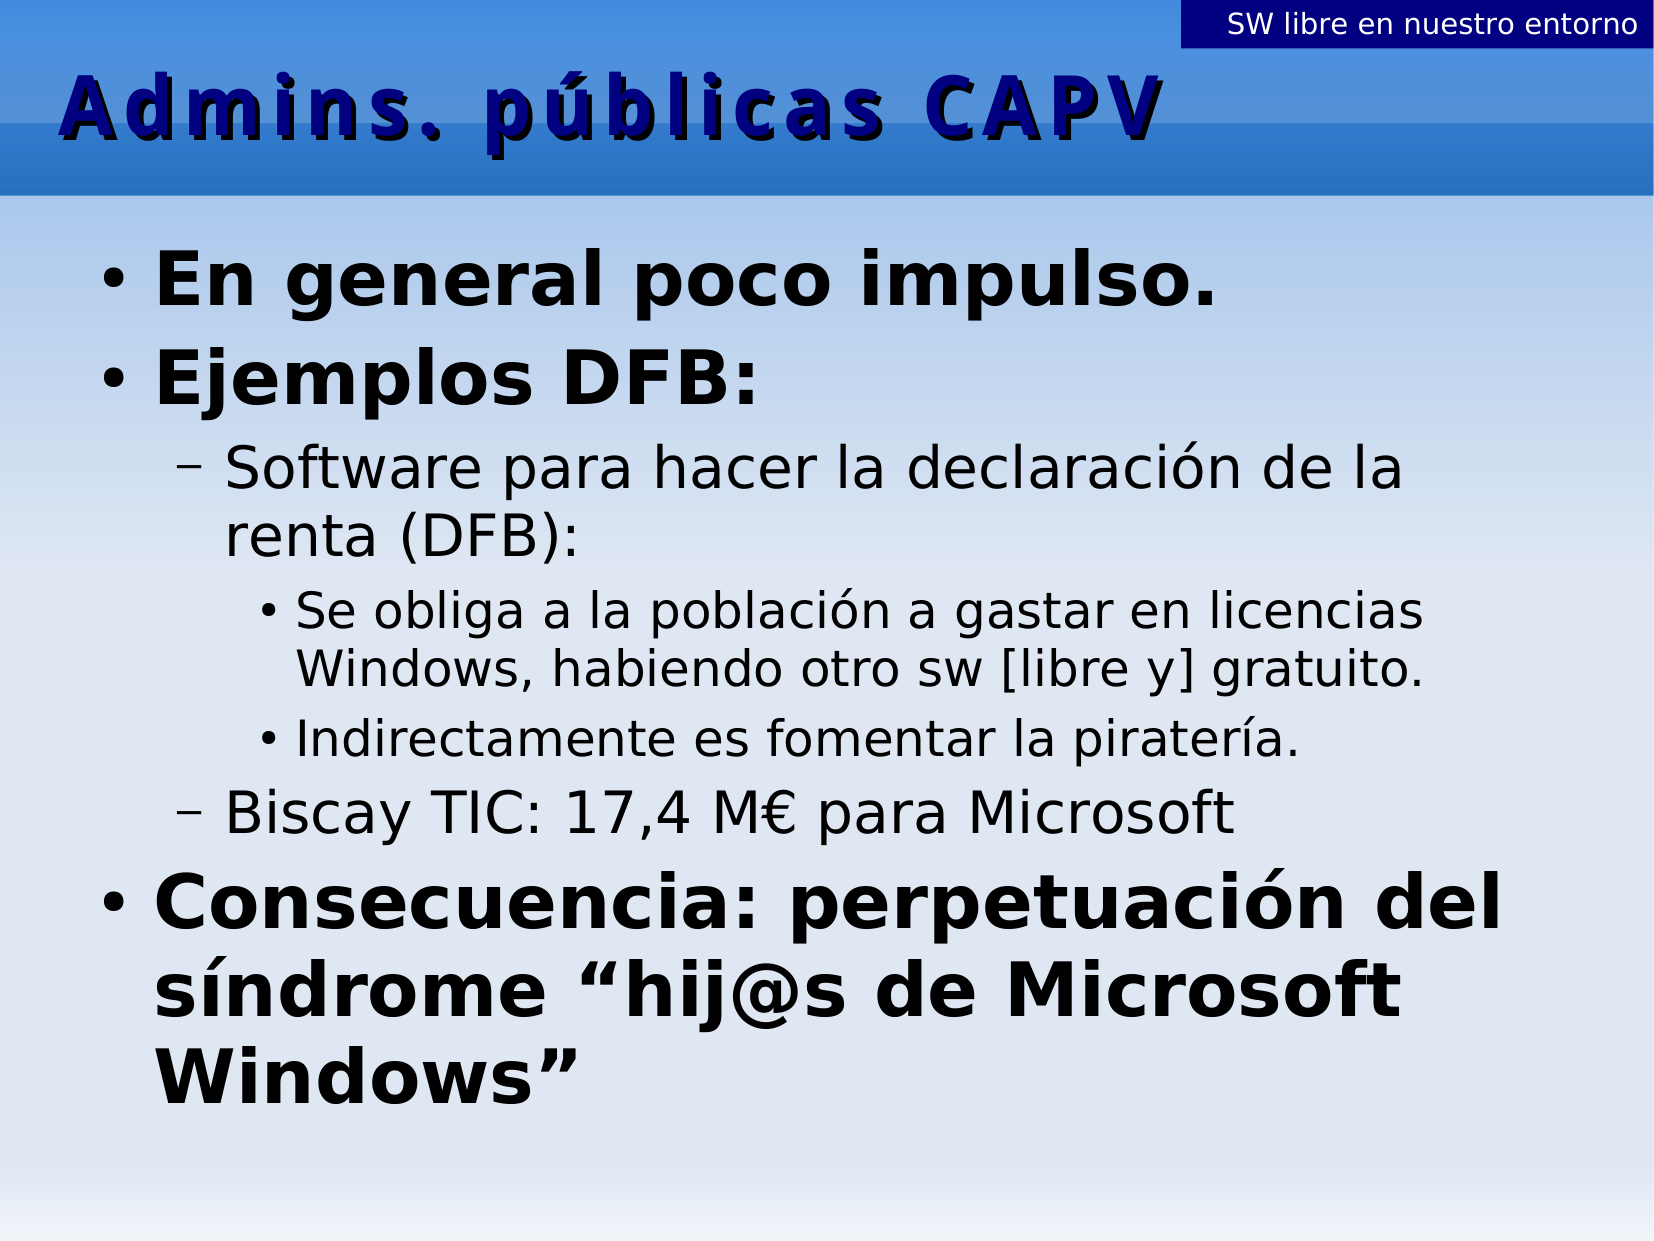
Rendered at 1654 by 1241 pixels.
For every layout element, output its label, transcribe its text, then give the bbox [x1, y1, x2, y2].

list En general poco impulso. Ejemplos DFB: Software para hacer la declaración de la renta (DFB): Se obliga a la población a gastar en licencias Windows, habiendo otro sw [libre y] gratuito. Indirectamente es fomentar la piratería. Biscay TIC: 17,4 M€ para Microsoft Consecuencia: perpetuación del síndrome “hij@s de Microsoft Windows” [82, 236, 1565, 1122]
text_box SW libre en nuestro entorno [1181, 0, 1654, 48]
title Admins. públicas CAPV [59, 36, 1654, 171]
picture [0, 0, 1654, 1241]
